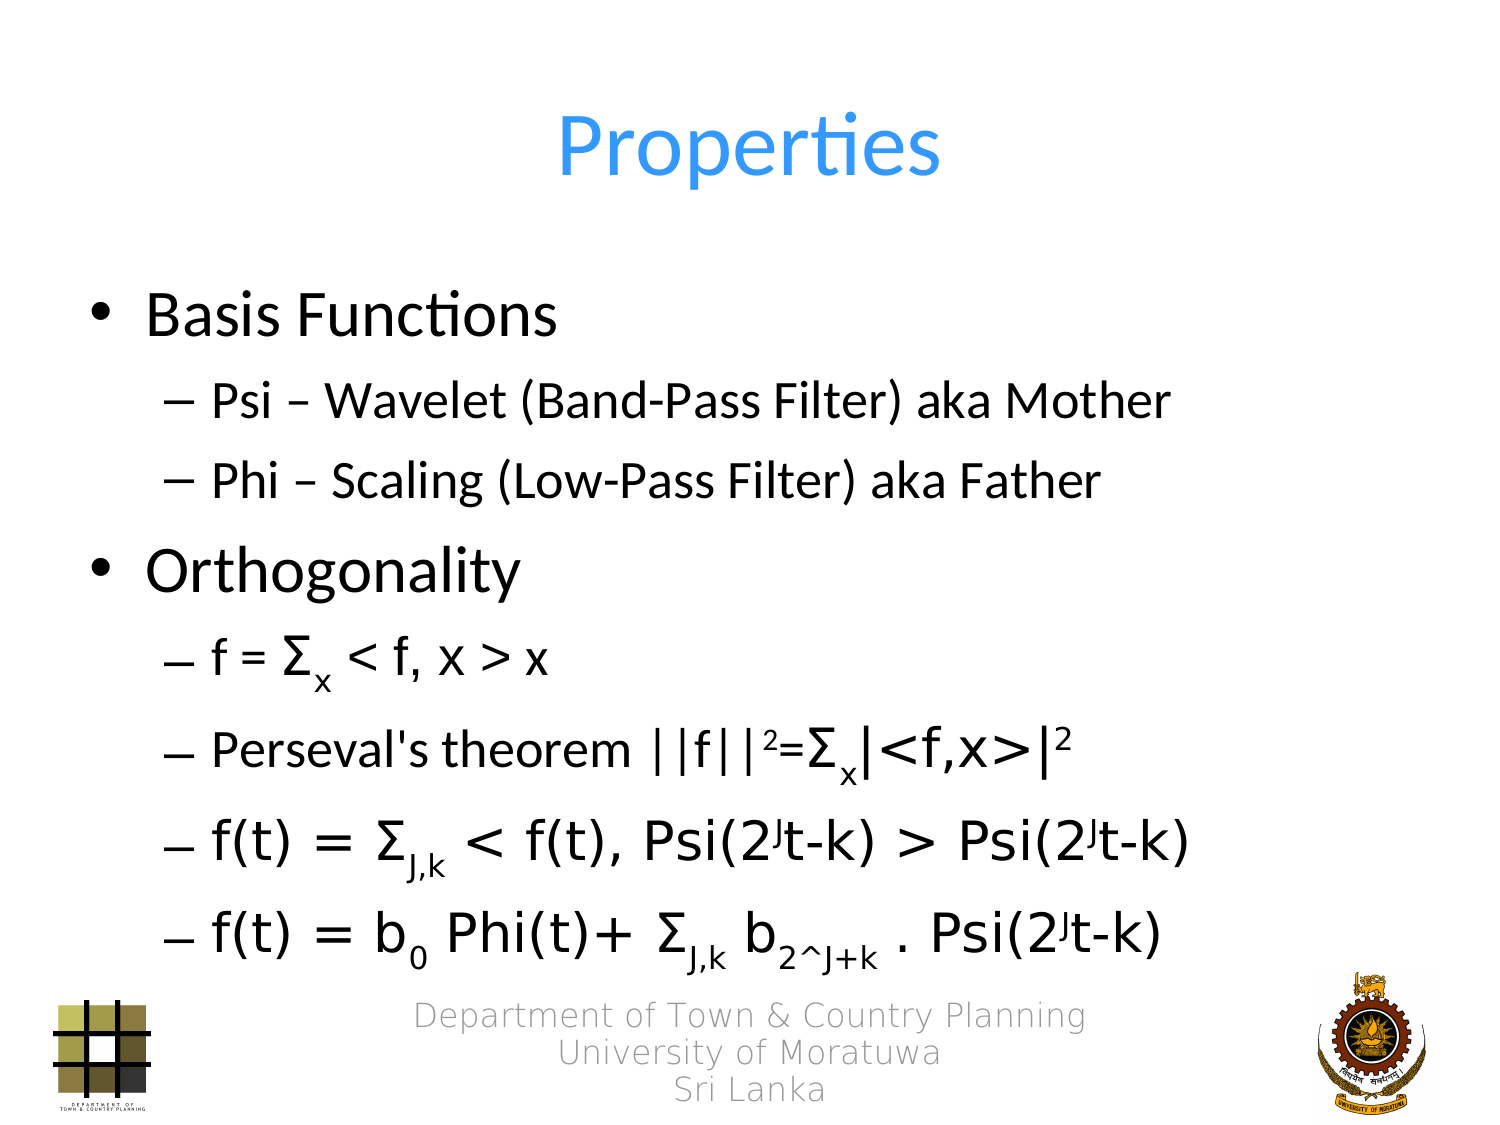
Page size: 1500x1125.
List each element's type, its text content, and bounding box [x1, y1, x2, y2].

list Basis Functions Psi – Wavelet (Band-Pass Filter) aka Mother Phi – Scaling (Low-Pass Filter) aka Father Orthogonality f = Σx < f, x > x Perseval's theorem ||f||2=Σx|<f,x>|2 f(t) = ΣJ,k < f(t), Psi(2Jt-k) > Psi(2Jt-k) f(t) = b0 Phi(t)+ ΣJ,k b2^J+k . Psi(2Jt-k) [75, 262, 1263, 1005]
picture [53, 1000, 151, 1111]
title Properties [75, 21, 1426, 257]
picture [1312, 966, 1435, 1125]
